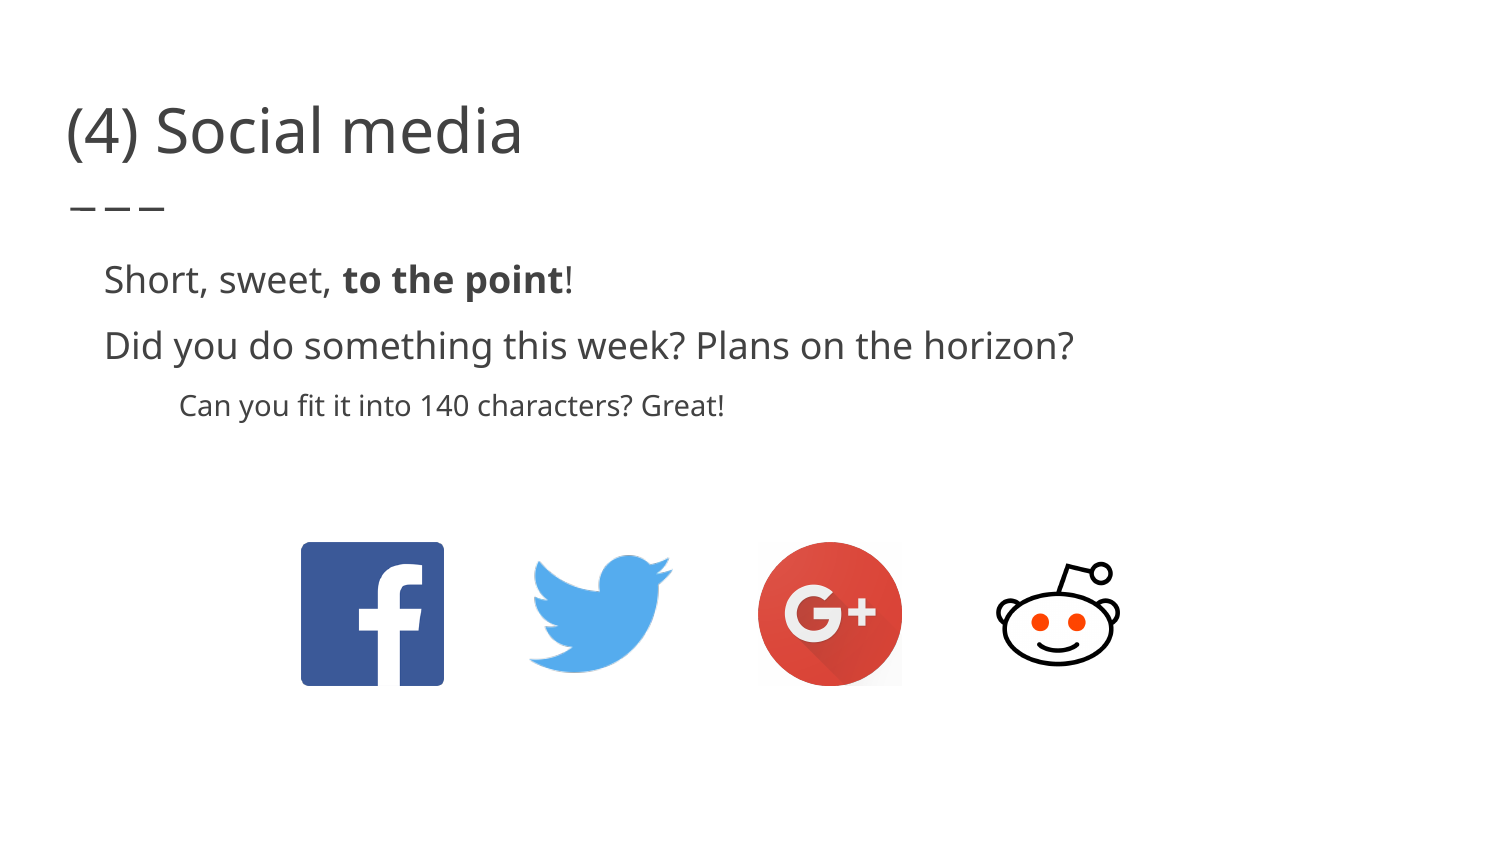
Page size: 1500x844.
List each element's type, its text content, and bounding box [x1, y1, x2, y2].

picture [529, 542, 673, 686]
picture [758, 542, 902, 686]
title (4) Social media [51, 61, 1449, 182]
list Short, sweet, to the point! Did you do something this week? Plans on the horizon? Can you fit it into 140 characters? Great! [51, 240, 1449, 750]
picture [301, 542, 444, 686]
picture [986, 542, 1130, 686]
